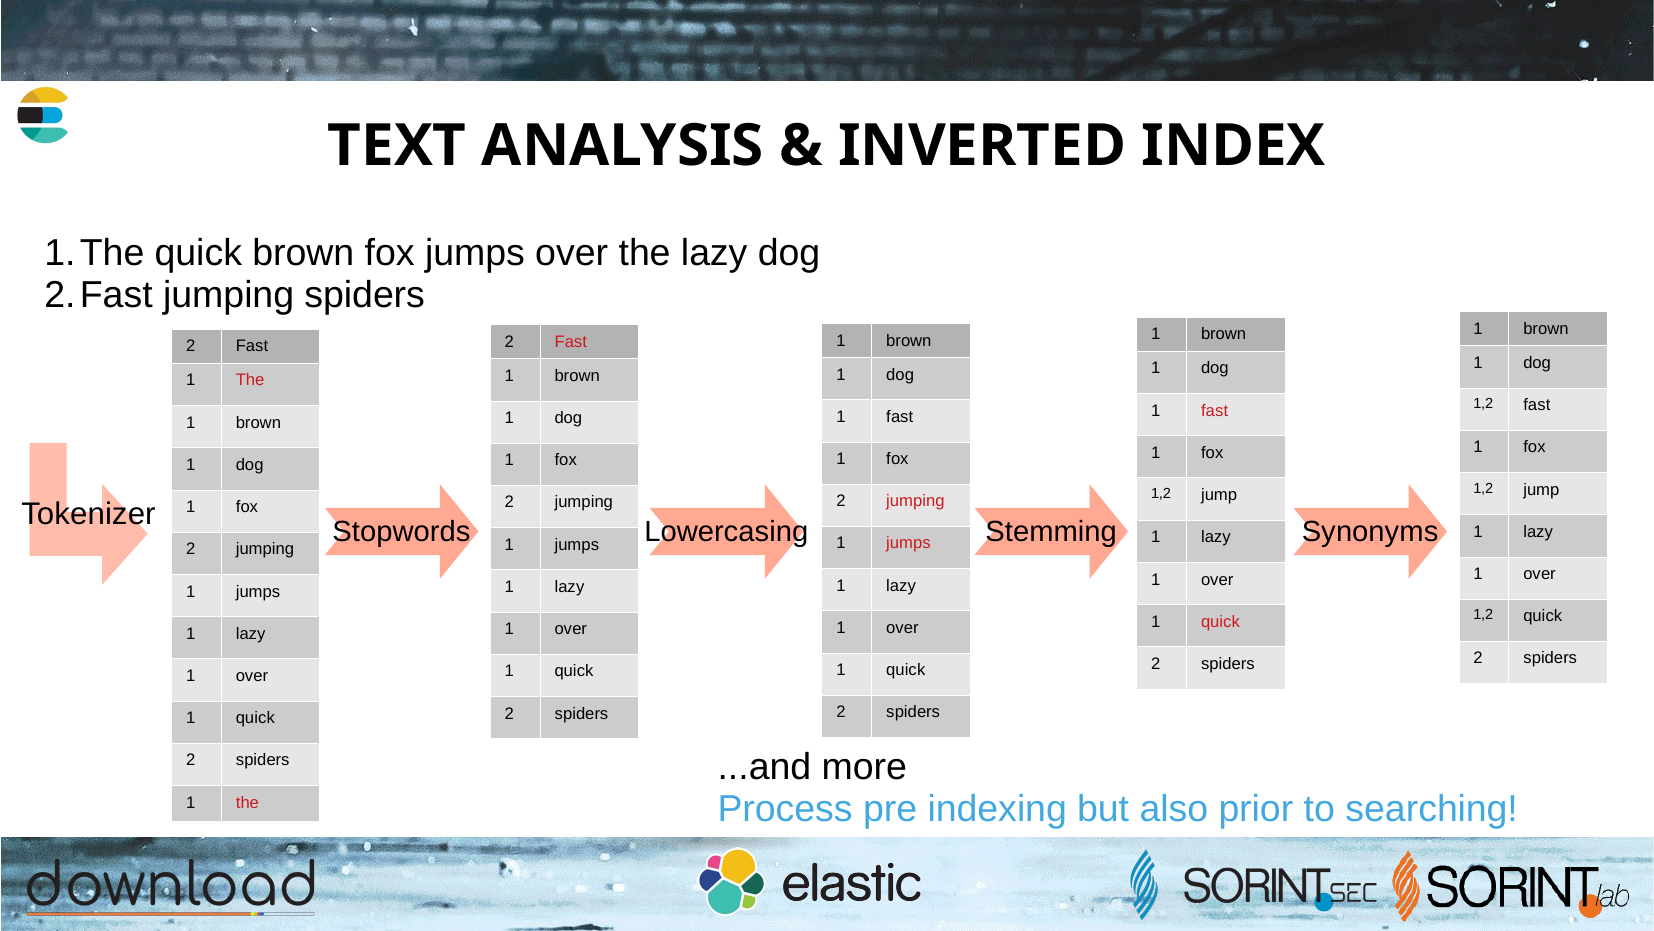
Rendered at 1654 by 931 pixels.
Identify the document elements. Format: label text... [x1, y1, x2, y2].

table_cell 1 [1137, 605, 1186, 646]
table_cell fox [1509, 431, 1607, 472]
table_cell 1 [822, 400, 871, 442]
table_cell fox [541, 444, 638, 485]
table_header 2 [172, 330, 221, 363]
table_cell the [222, 786, 319, 821]
table_cell spiders [1187, 647, 1285, 689]
table_header 1 [822, 324, 871, 357]
table_cell jumps [872, 527, 970, 568]
table_header Fast [541, 325, 638, 358]
table_cell 1 [1137, 436, 1186, 477]
text_box Stopwords [324, 484, 479, 579]
table_cell jumping [222, 533, 319, 574]
table_cell jump [1187, 478, 1285, 520]
table_cell fox [222, 491, 319, 532]
table_cell 1 [172, 491, 221, 532]
table_header 1 [1137, 318, 1186, 351]
table_cell spiders [872, 696, 970, 737]
table_cell spiders [541, 697, 638, 738]
table_cell brown [541, 359, 638, 401]
table_header brown [872, 324, 970, 357]
table_cell spiders [1509, 642, 1607, 683]
table_cell 1 [822, 358, 871, 399]
table_cell 1 [822, 527, 871, 568]
text_box Lowercasing [649, 484, 798, 579]
table_cell 1 [1460, 346, 1508, 388]
table_cell 1,2 [1137, 478, 1186, 520]
table_cell dog [1509, 346, 1607, 388]
table_cell jumping [541, 486, 638, 527]
table_cell fox [1187, 436, 1285, 477]
table_cell 2 [822, 696, 871, 737]
title TEXT ANALYSIS & INVERTED INDEX [212, 88, 1442, 193]
table_cell 1 [1137, 563, 1186, 604]
table_cell 1 [172, 659, 221, 701]
text_box Synonyms [1293, 484, 1448, 579]
table_cell over [1509, 558, 1607, 599]
table_header brown [1187, 318, 1285, 351]
table_cell quick [872, 654, 970, 695]
table_cell 2 [1460, 642, 1508, 683]
table_cell 2 [1137, 647, 1186, 689]
picture [7, 82, 83, 151]
table_cell fast [1187, 394, 1285, 435]
table_cell 1,2 [1460, 473, 1508, 514]
table_cell dog [872, 358, 970, 399]
table_cell over [541, 613, 638, 654]
table_cell 1 [822, 443, 871, 484]
table_cell 1 [822, 569, 871, 610]
table_cell 1 [491, 570, 540, 612]
table_cell jump [1509, 473, 1607, 514]
table_cell 1 [172, 702, 221, 743]
table_cell 1 [491, 359, 540, 401]
table_cell 1 [172, 448, 221, 490]
table_cell lazy [222, 617, 319, 658]
table_cell jumps [222, 575, 319, 616]
table_cell quick [541, 655, 638, 696]
table_cell 2 [491, 697, 540, 738]
picture [1110, 850, 1640, 922]
table_cell 2 [172, 744, 221, 785]
table_cell over [222, 659, 319, 701]
table_cell 1 [172, 575, 221, 616]
picture [23, 852, 319, 922]
table_cell 1 [1137, 521, 1186, 562]
table_cell 1 [172, 406, 221, 447]
table_cell 1 [491, 655, 540, 696]
table_cell brown [222, 406, 319, 447]
table_cell 1 [172, 617, 221, 658]
table_cell 2 [491, 486, 540, 527]
table_header brown [1509, 312, 1607, 345]
table_cell The [222, 364, 319, 405]
table_cell 1,2 [1460, 389, 1508, 430]
table_cell lazy [872, 569, 970, 610]
table_cell 1 [172, 786, 221, 821]
table_cell 1 [1460, 515, 1508, 557]
table_cell jumping [872, 485, 970, 526]
table_cell 1 [1137, 352, 1186, 393]
table_cell 1 [491, 528, 540, 569]
table_cell dog [1187, 352, 1285, 393]
table_cell 1 [172, 364, 221, 405]
table_cell quick [222, 702, 319, 743]
table_cell quick [1187, 605, 1285, 646]
table_cell fast [872, 400, 970, 442]
table_cell jumps [541, 528, 638, 569]
table_header Fast [222, 330, 319, 363]
table_cell quick [1509, 600, 1607, 641]
picture [696, 846, 922, 916]
text_box Stemming [974, 484, 1129, 579]
table_cell lazy [541, 570, 638, 612]
table_cell lazy [1509, 515, 1607, 557]
table_cell 1,2 [1460, 600, 1508, 641]
table_cell 1 [1460, 558, 1508, 599]
text_box The quick brown fox jumps over the lazy dog Fast jumping spiders [29, 224, 836, 324]
table_header 1 [1460, 312, 1508, 345]
table_cell 1 [491, 444, 540, 485]
table_header 2 [491, 325, 540, 358]
table_cell 1 [491, 402, 540, 443]
table_cell over [1187, 563, 1285, 604]
table_cell 2 [822, 485, 871, 526]
table_cell lazy [1187, 521, 1285, 562]
table_cell 2 [172, 533, 221, 574]
table_cell 1 [1137, 394, 1186, 435]
table_cell fast [1509, 389, 1607, 430]
table_cell over [872, 611, 970, 653]
text_box Tokenizer [29, 442, 148, 585]
table_cell dog [222, 448, 319, 490]
table_cell 1 [822, 611, 871, 653]
table_cell 1 [1460, 431, 1508, 472]
table_cell dog [541, 402, 638, 443]
table_cell 1 [822, 654, 871, 695]
table_cell spiders [222, 744, 319, 785]
table_cell 1 [491, 613, 540, 654]
text_box ...and more Process pre indexing but also prior to searching! [702, 738, 1613, 879]
table_cell fox [872, 443, 970, 484]
